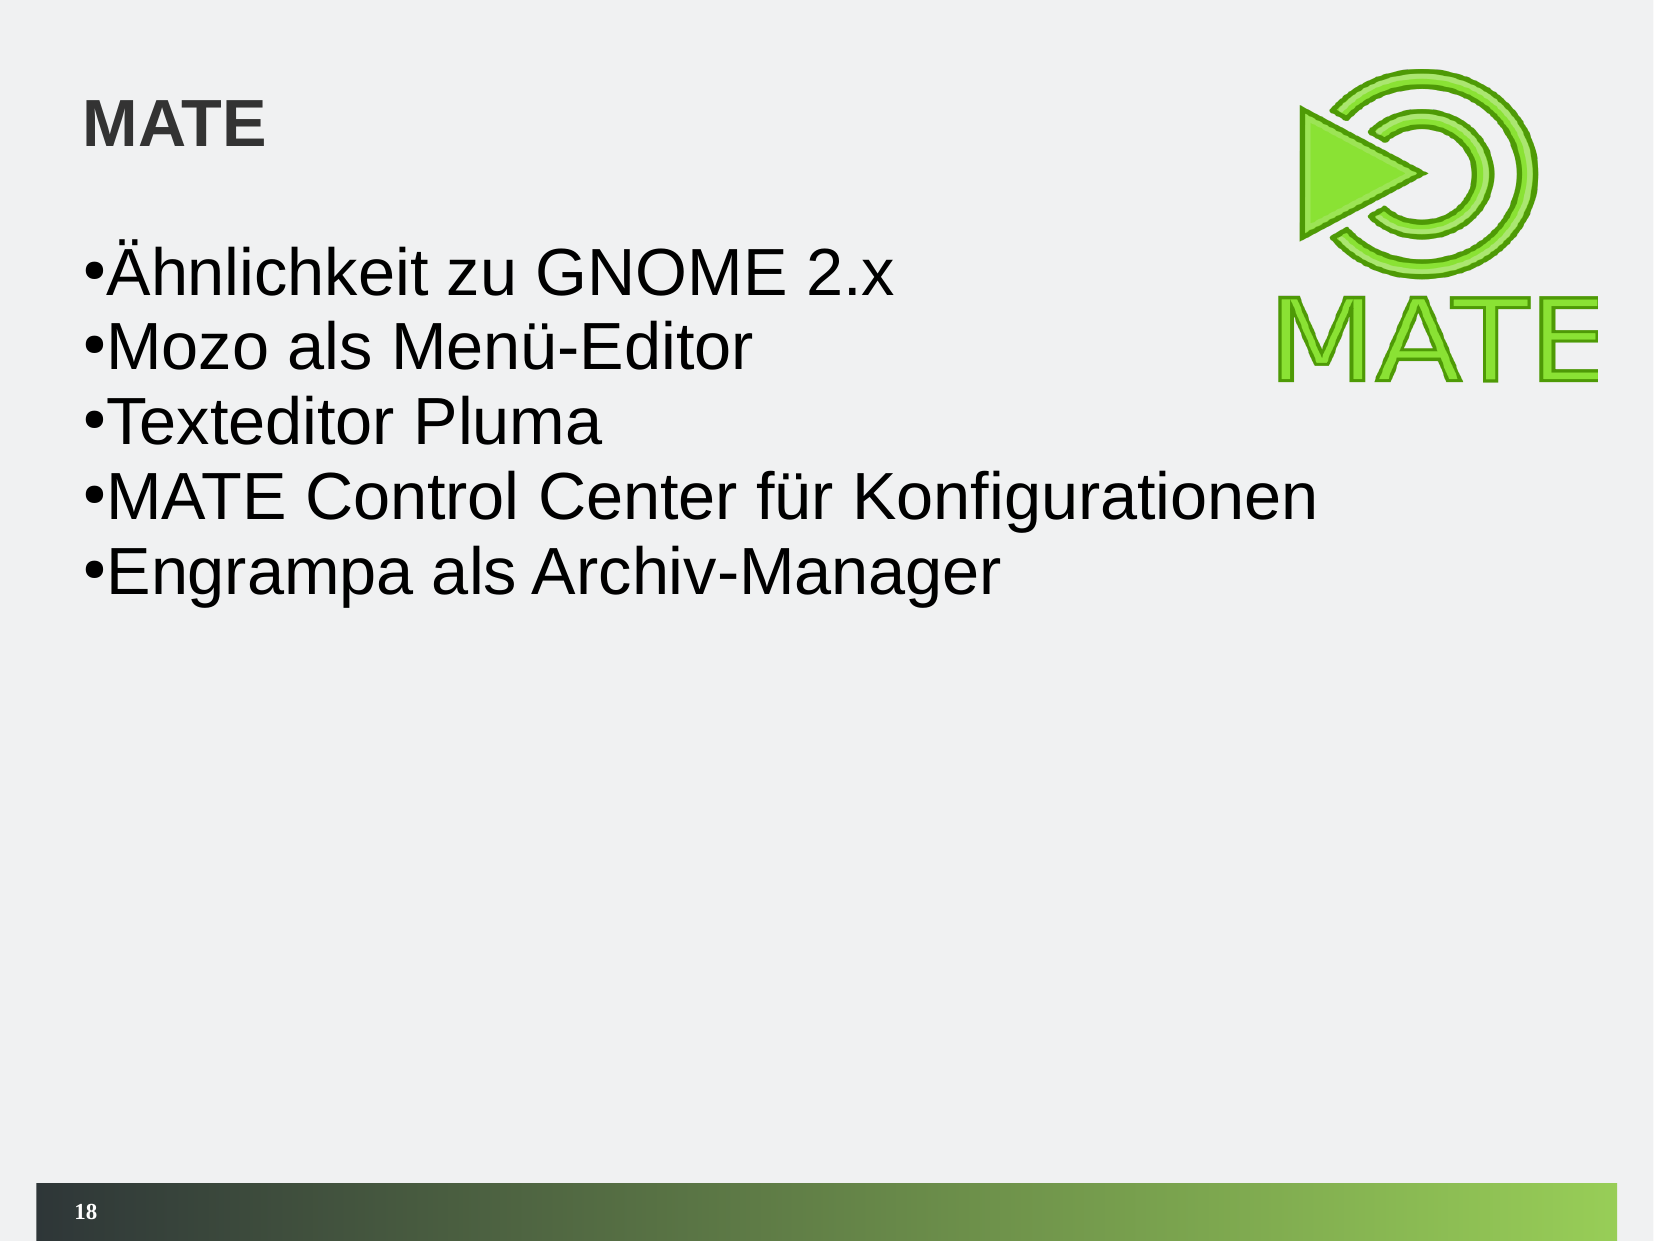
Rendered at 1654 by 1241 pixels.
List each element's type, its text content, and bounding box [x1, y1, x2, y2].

picture [0, 0, 1654, 1241]
subtitle Ähnlichkeit zu GNOME 2.x Mozo als Menü-Editor Texteditor Pluma MATE Control Center für Konfigurationen Engrampa als Archiv-Manager [82, 12, 1571, 831]
